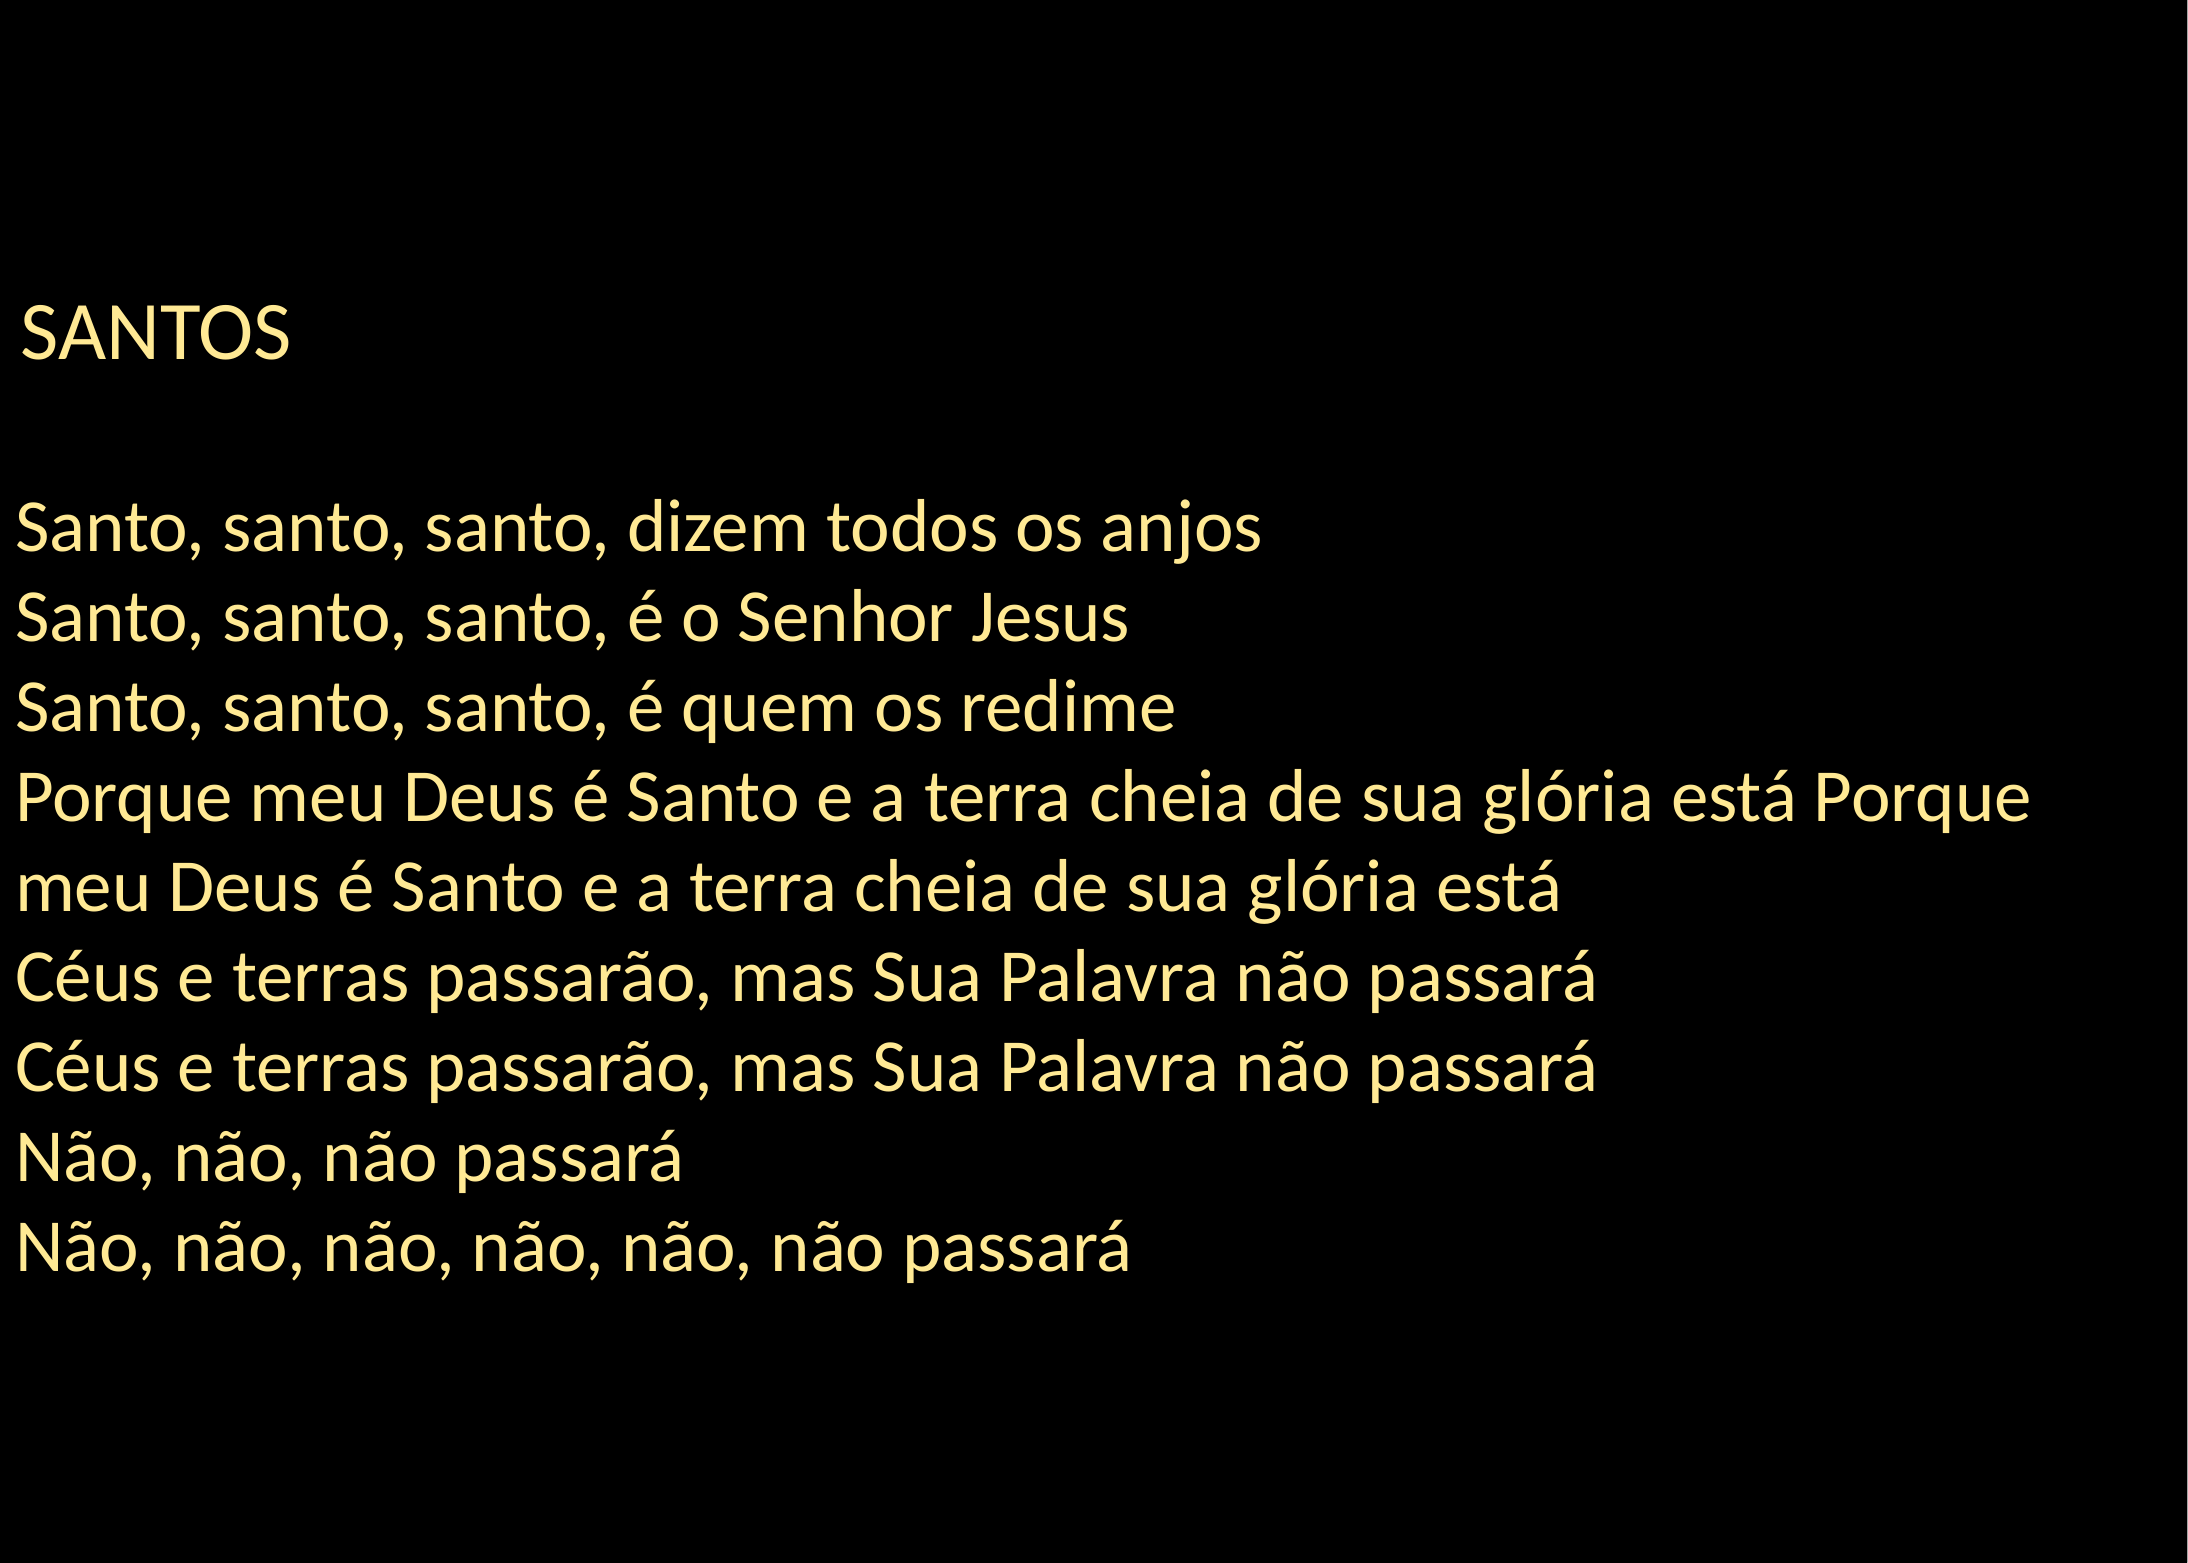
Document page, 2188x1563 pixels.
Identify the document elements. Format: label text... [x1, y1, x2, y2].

title SANTOS Santo, santo, santo, dizem todos os anjos Santo, santo, santo, é o Senhor Jesus Santo, santo, santo, é quem os redime Porque meu Deus é Santo e a terra cheia de sua glória está Porque meu Deus é Santo e a terra cheia de sua glória está Céus e terras passarão, mas Sua Palavra não passará Céus e terras passarão, mas Sua Palavra não passará Não, não, não passará Não, não, não, não, não, não passará [0, 0, 2188, 1563]
